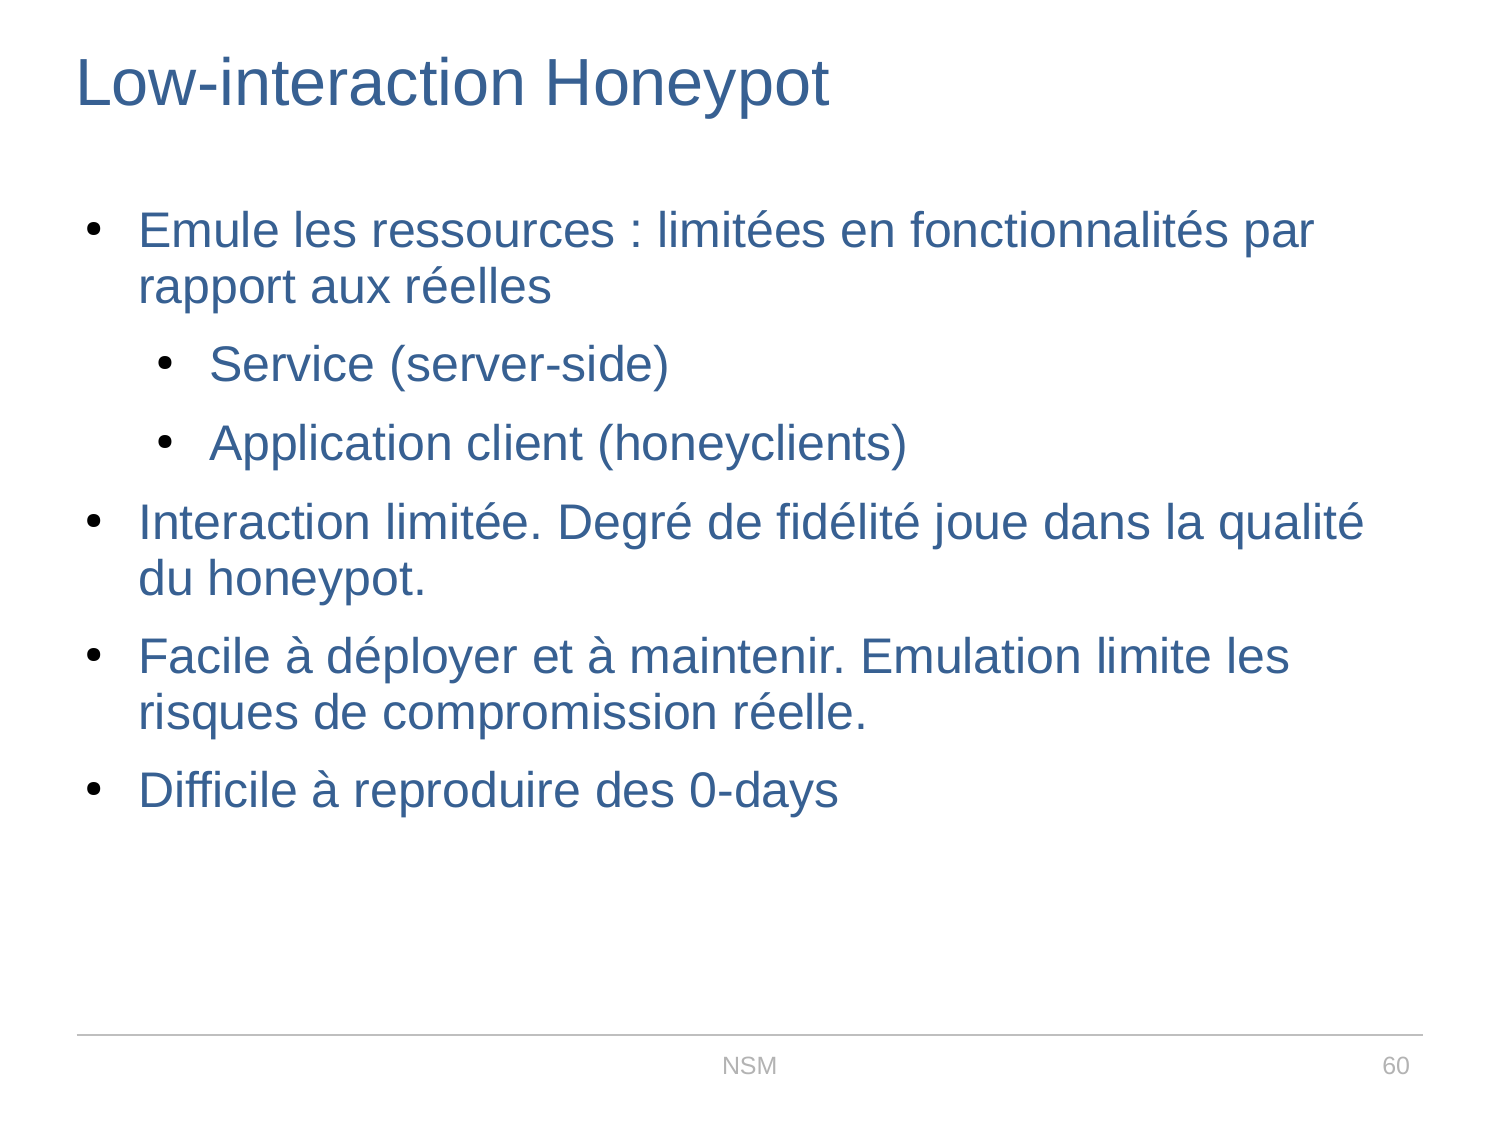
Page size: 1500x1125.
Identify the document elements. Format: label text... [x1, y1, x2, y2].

title Low-interaction Honeypot [75, 45, 1425, 233]
list Emule les ressources : limitées en fonctionnalités par rapport aux réelles Service (server-side) Application client (honeyclients) Interaction limitée. Degré de fidélité joue dans la qualité du honeypot. Facile à déployer et à maintenir. Emulation limite les risques de compromission réelle. Difficile à reproduire des 0-days [67, 202, 1418, 945]
